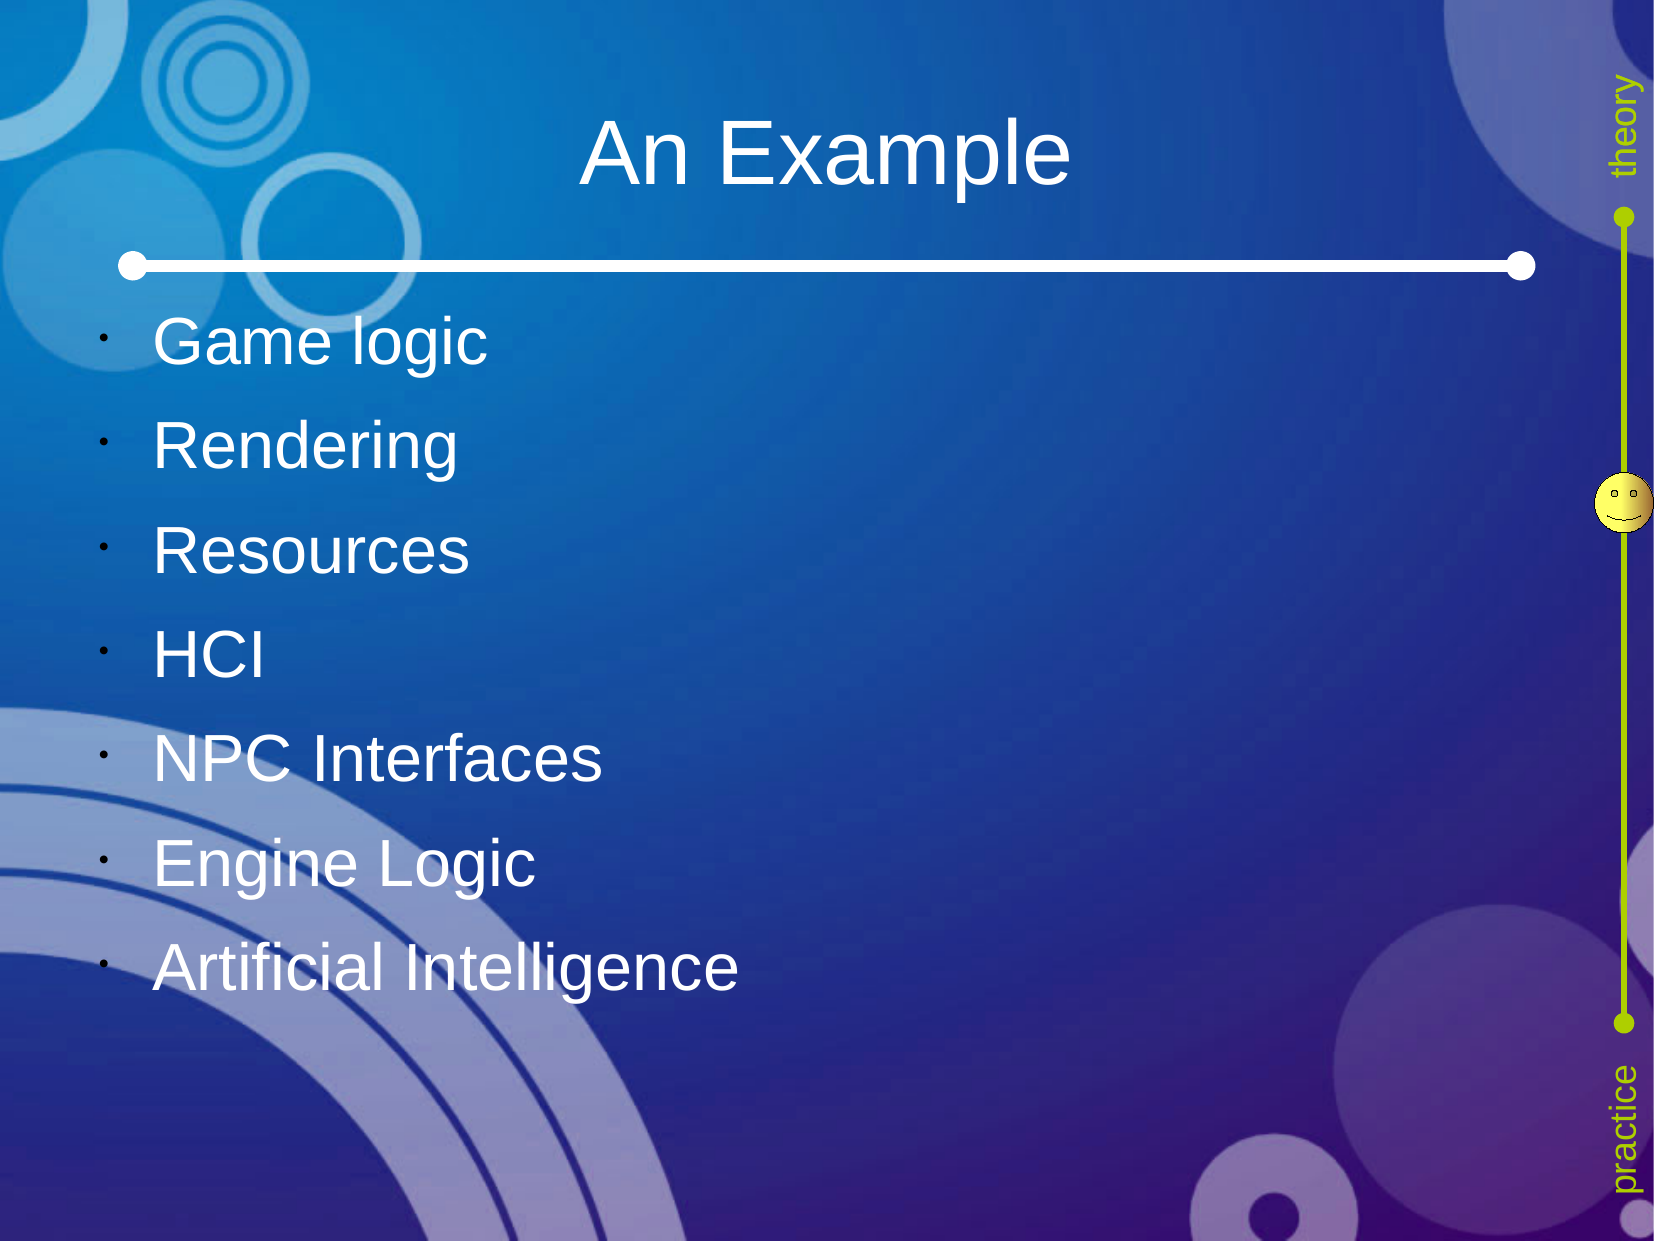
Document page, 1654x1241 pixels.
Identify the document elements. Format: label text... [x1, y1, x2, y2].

text_box [1594, 472, 1654, 533]
list Game logic Rendering Resources HCI NPC Interfaces Engine Logic Artificial Intelligence [81, 304, 1570, 1108]
title An Example [82, 56, 1571, 250]
picture [0, 0, 1654, 1241]
